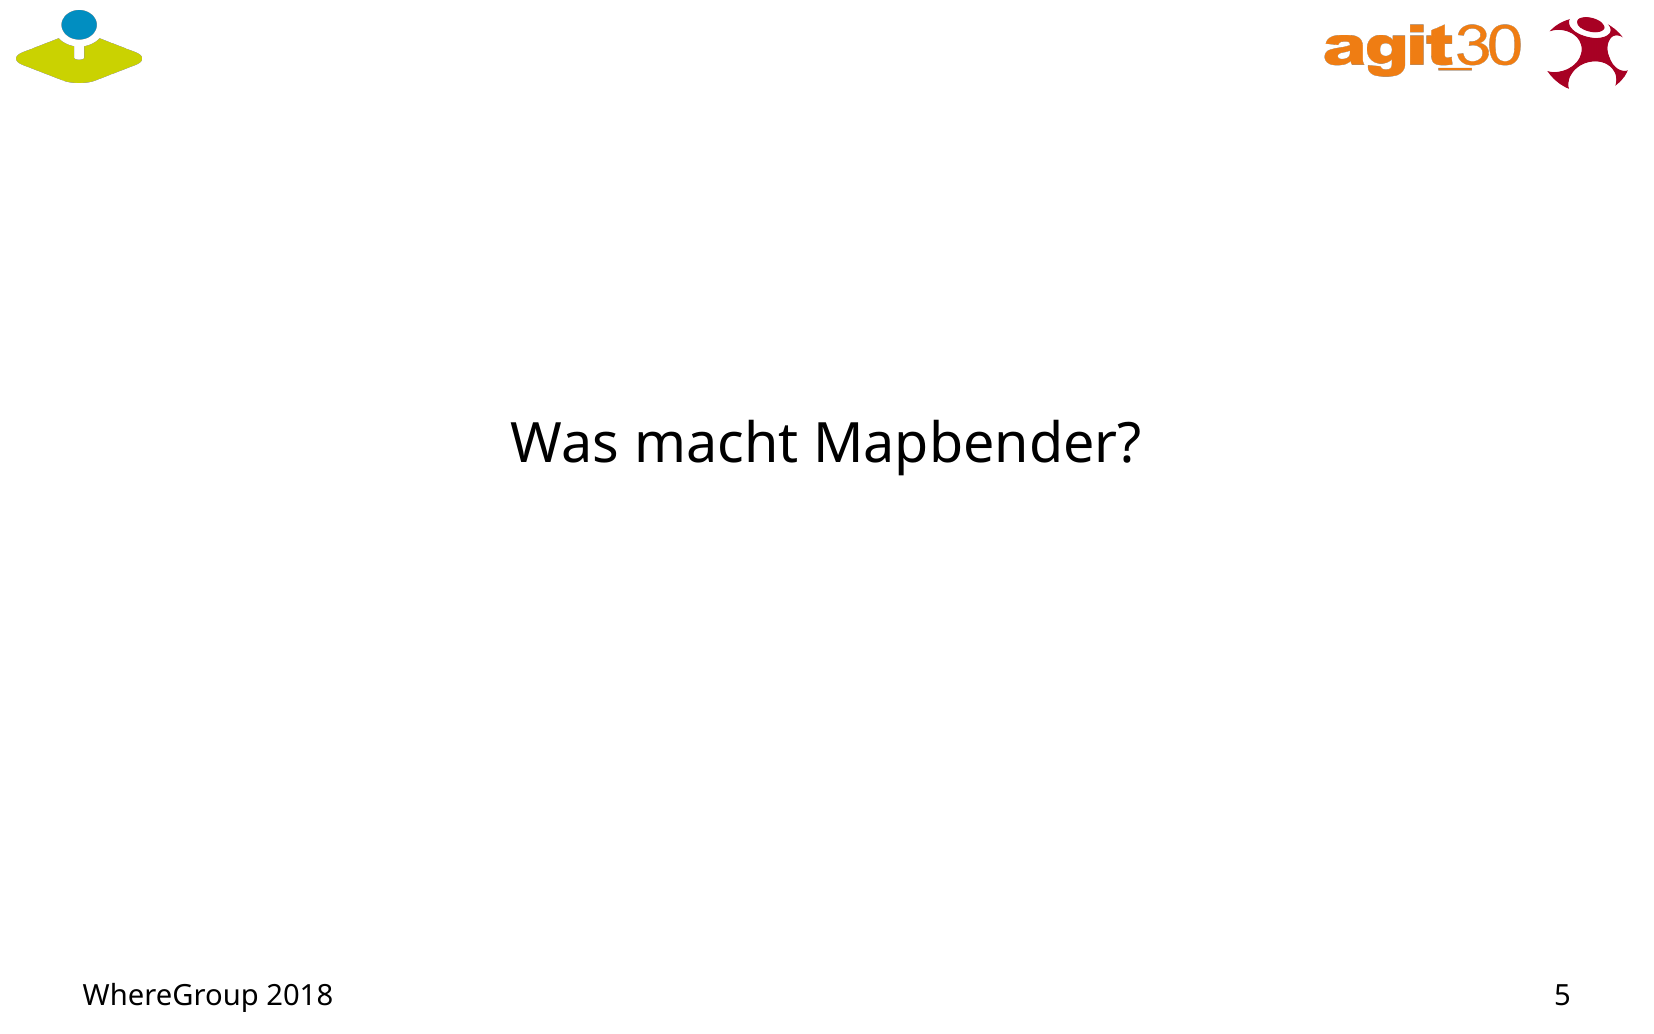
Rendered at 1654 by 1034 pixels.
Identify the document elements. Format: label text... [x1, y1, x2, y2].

picture [16, 10, 142, 83]
picture [1322, 21, 1524, 41]
subtitle Was macht Mapbender? [82, 41, 1571, 842]
picture [1547, 17, 1628, 89]
